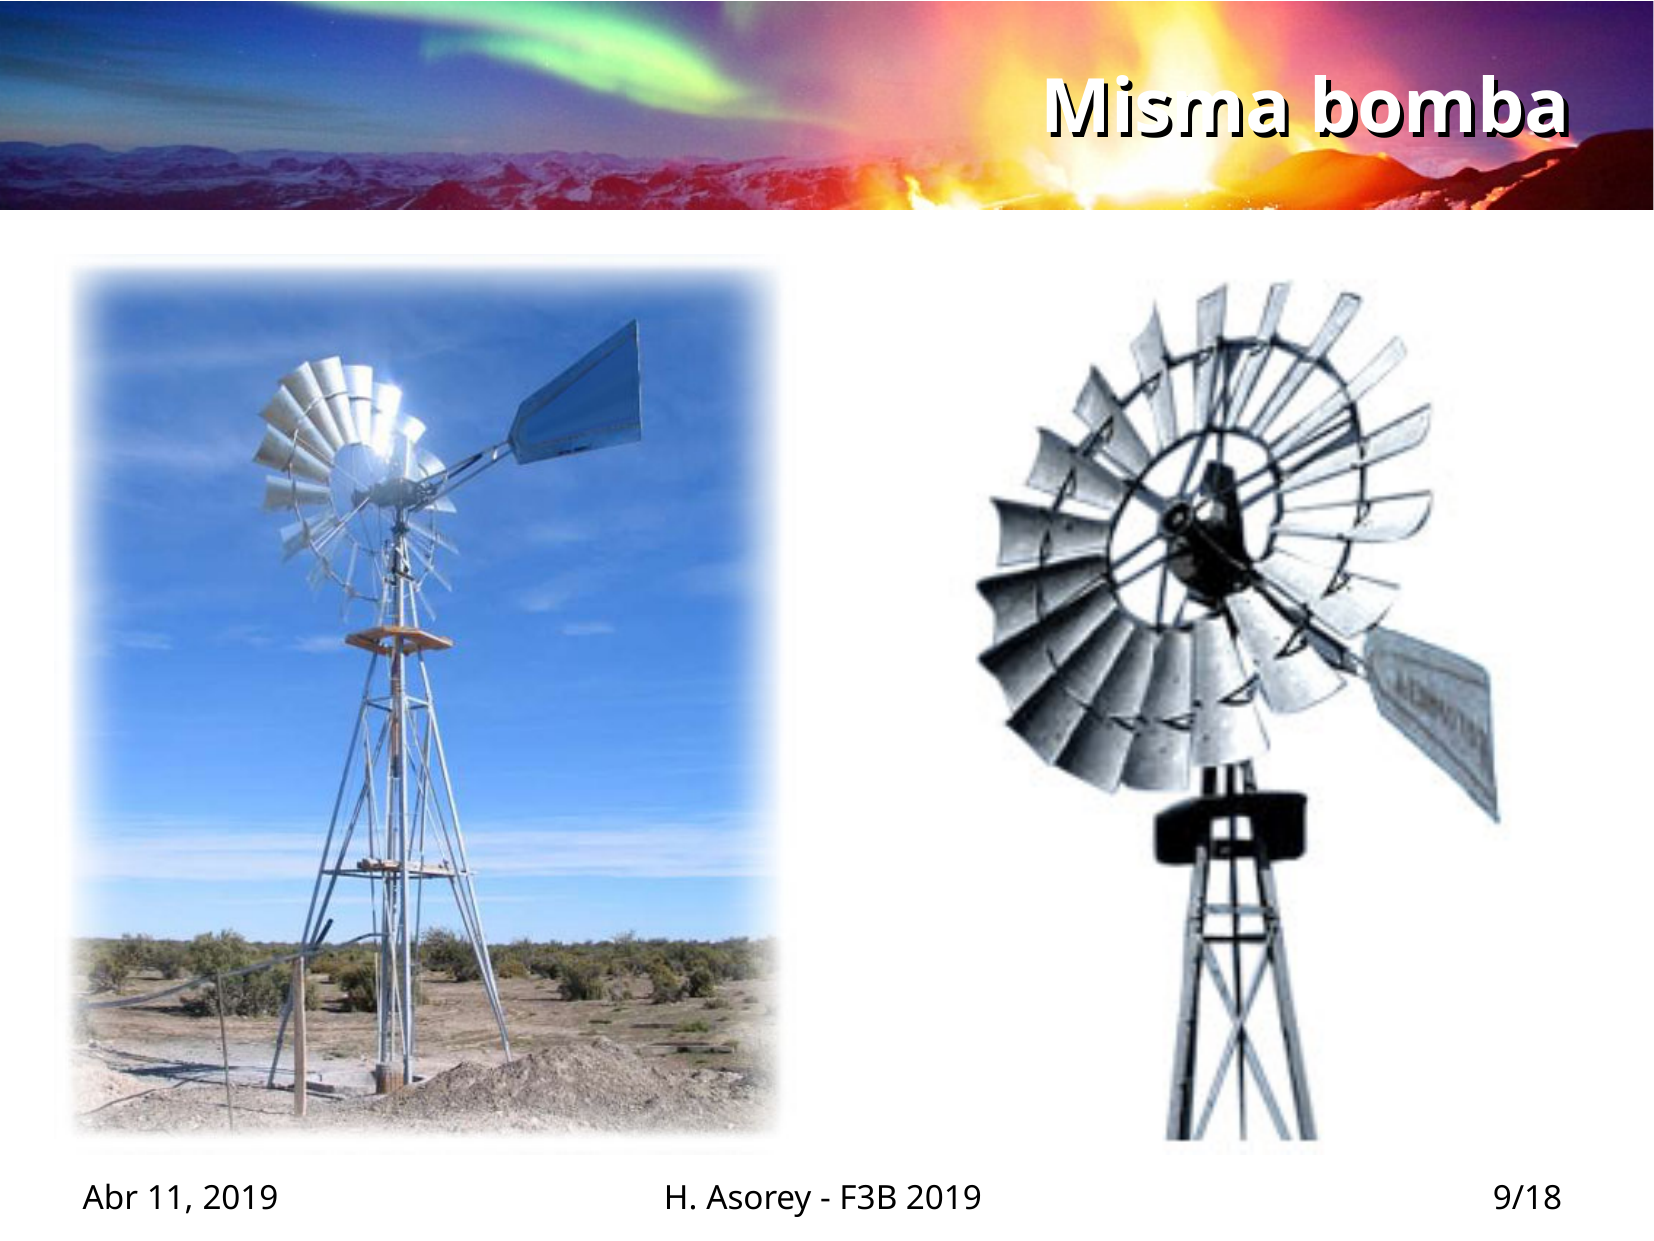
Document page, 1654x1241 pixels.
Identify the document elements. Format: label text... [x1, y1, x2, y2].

picture [0, 1, 1654, 210]
picture [54, 254, 797, 1156]
picture [924, 254, 1525, 1156]
title Misma bomba [45, 15, 1606, 191]
